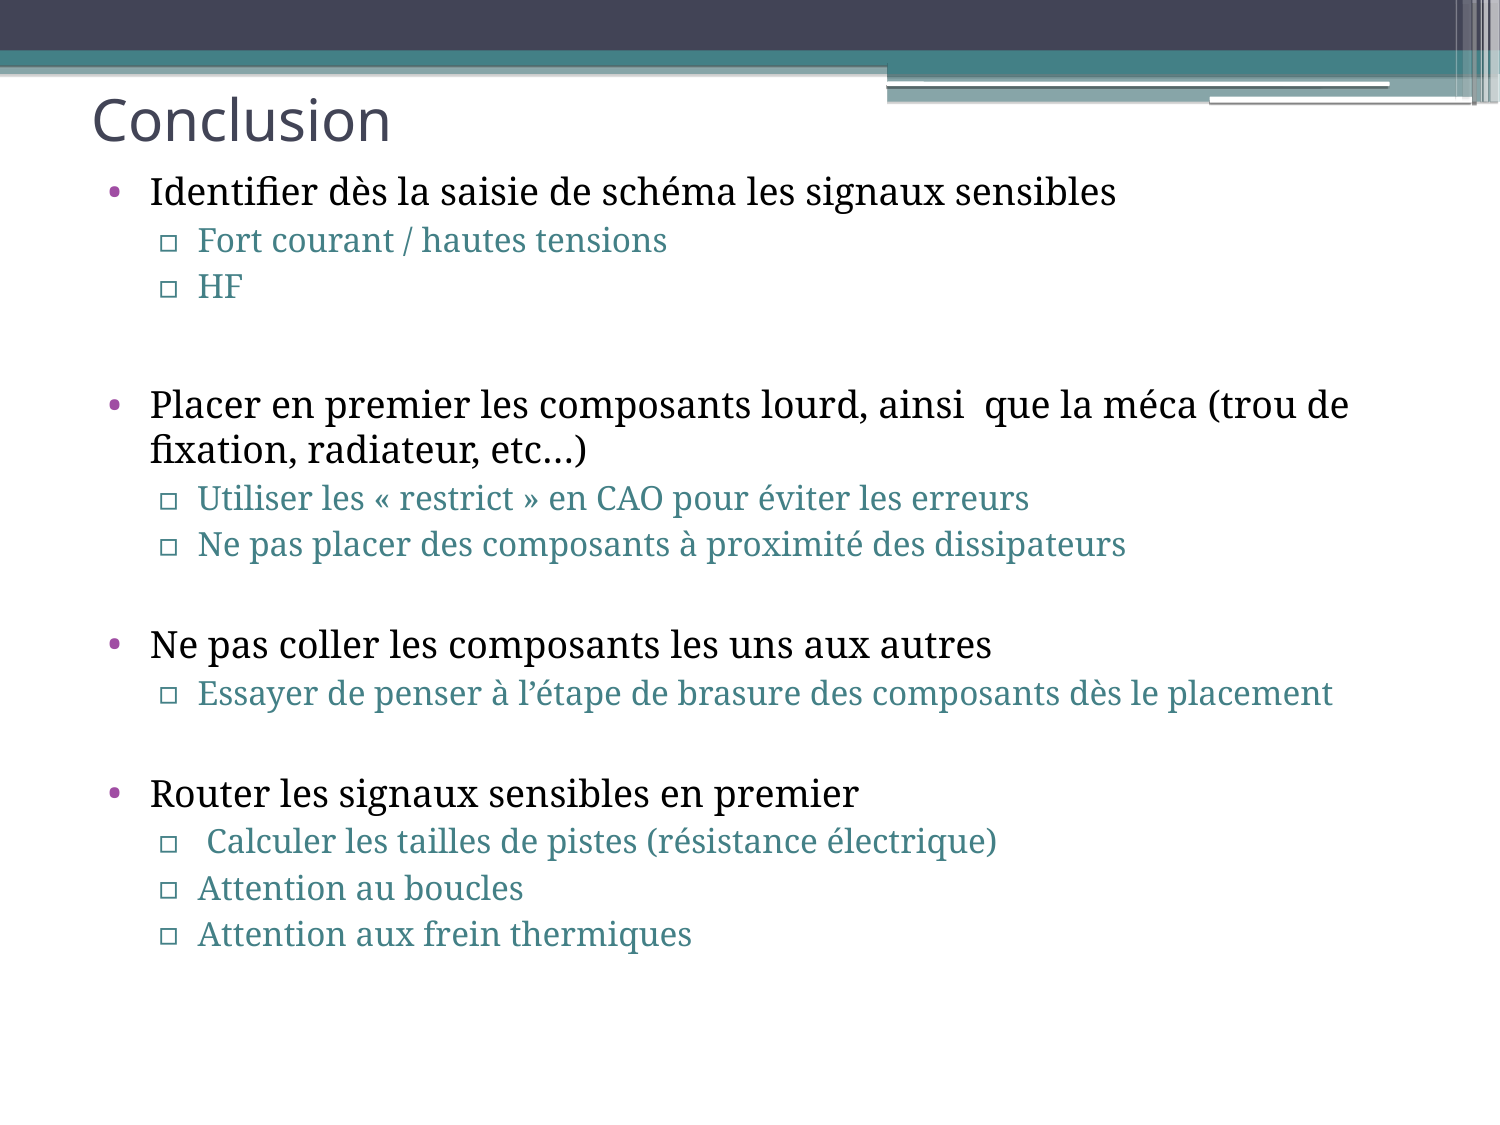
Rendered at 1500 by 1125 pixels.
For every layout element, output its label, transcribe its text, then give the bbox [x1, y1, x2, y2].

list Identifier dès la saisie de schéma les signaux sensibles Fort courant / hautes tensions HF Placer en premier les composants lourd, ainsi que la méca (trou de fixation, radiateur, etc…) Utiliser les « restrict » en CAO pour éviter les erreurs Ne pas placer des composants à proximité des dissipateurs Ne pas coller les composants les uns aux autres Essayer de penser à l’étape de brasure des composants dès le placement Router les signaux sensibles en premier Calculer les tailles de pistes (résistance électrique) Attention au boucles Attention aux frein thermiques [75, 160, 1425, 1079]
title Conclusion [76, 30, 1427, 206]
